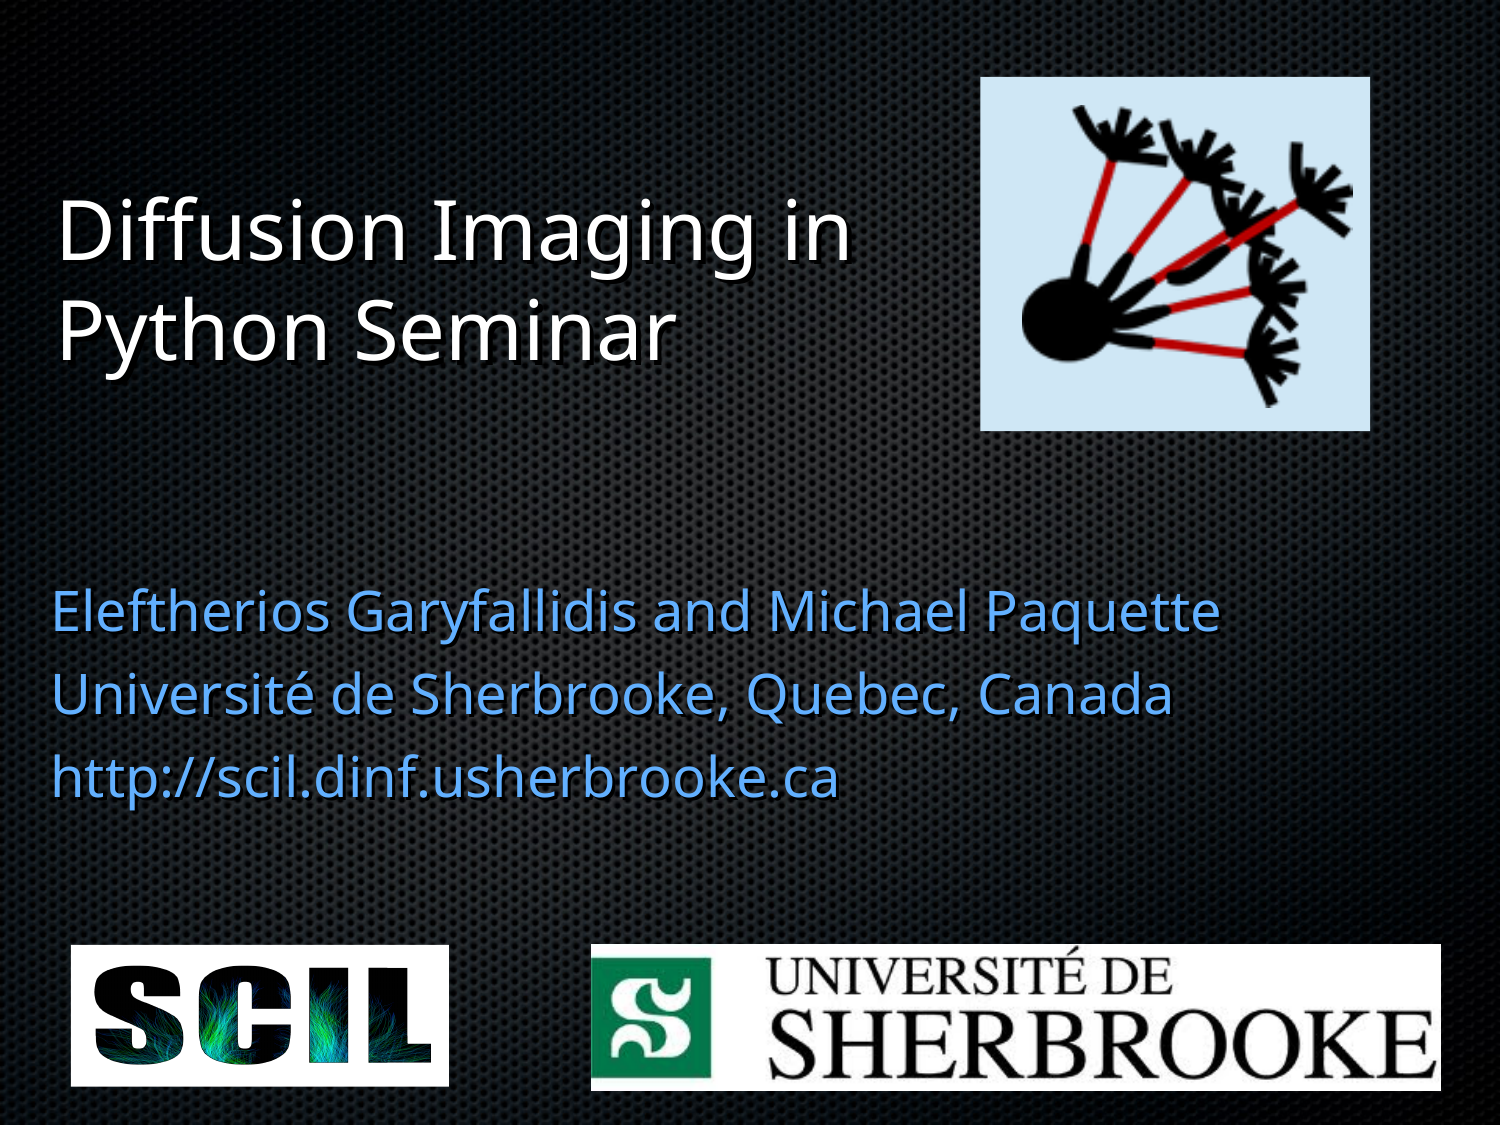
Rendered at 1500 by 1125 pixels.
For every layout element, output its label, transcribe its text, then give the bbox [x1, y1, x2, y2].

text_box [70, 1081, 449, 1087]
picture [0, 0, 1500, 1125]
list Eleftherios Garyfallidis and Michael Paquette Université de Sherbrooke, Quebec, Canada http://scil.dinf.usherbrooke.ca [42, 566, 1453, 818]
text_box [980, 76, 1371, 432]
title Diffusion Imaging in Python Seminar [47, 68, 1477, 386]
text_box [70, 944, 449, 950]
